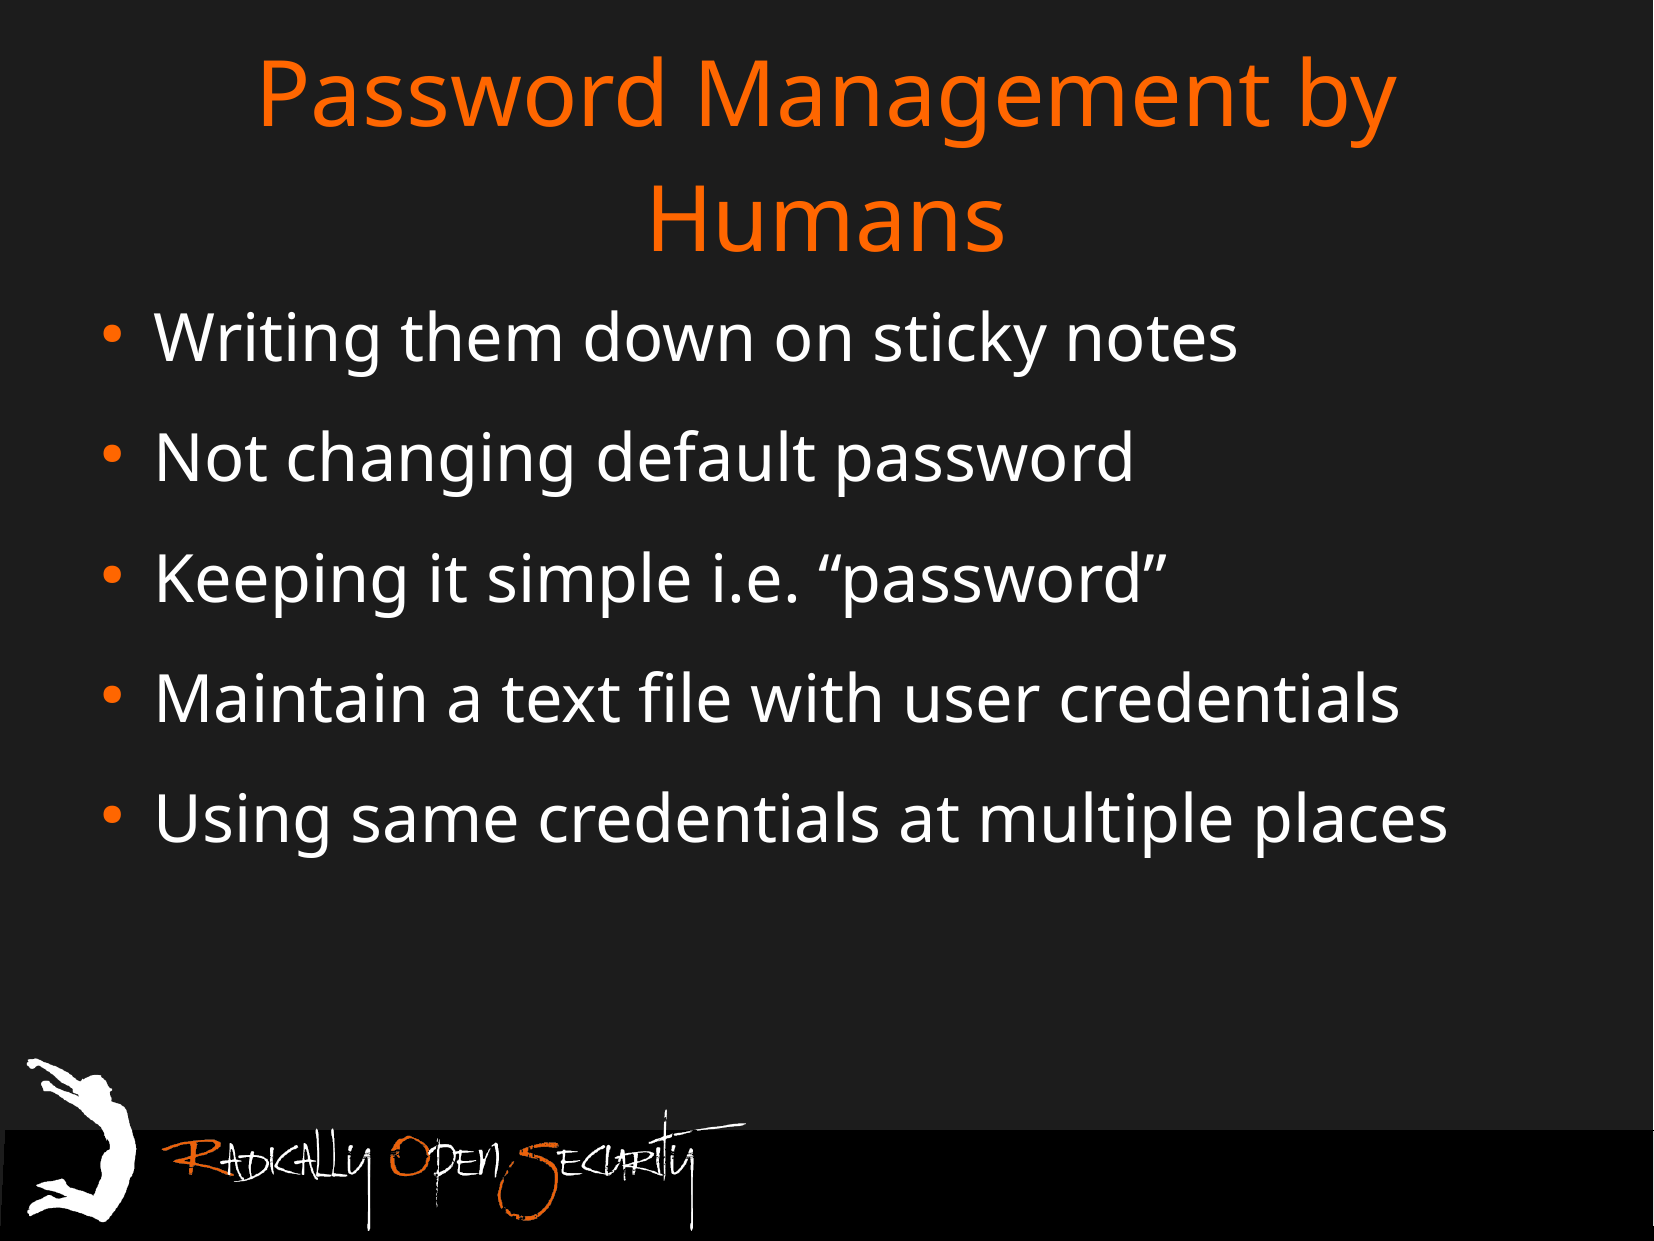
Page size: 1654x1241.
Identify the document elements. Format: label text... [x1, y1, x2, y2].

title Password Management by Humans [82, 45, 1571, 261]
list Writing them down on sticky notes Not changing default password Keeping it simple i.e. “password” Maintain a text file with user credentials Using same credentials at multiple places [82, 290, 1571, 1010]
picture [0, 1022, 778, 1241]
